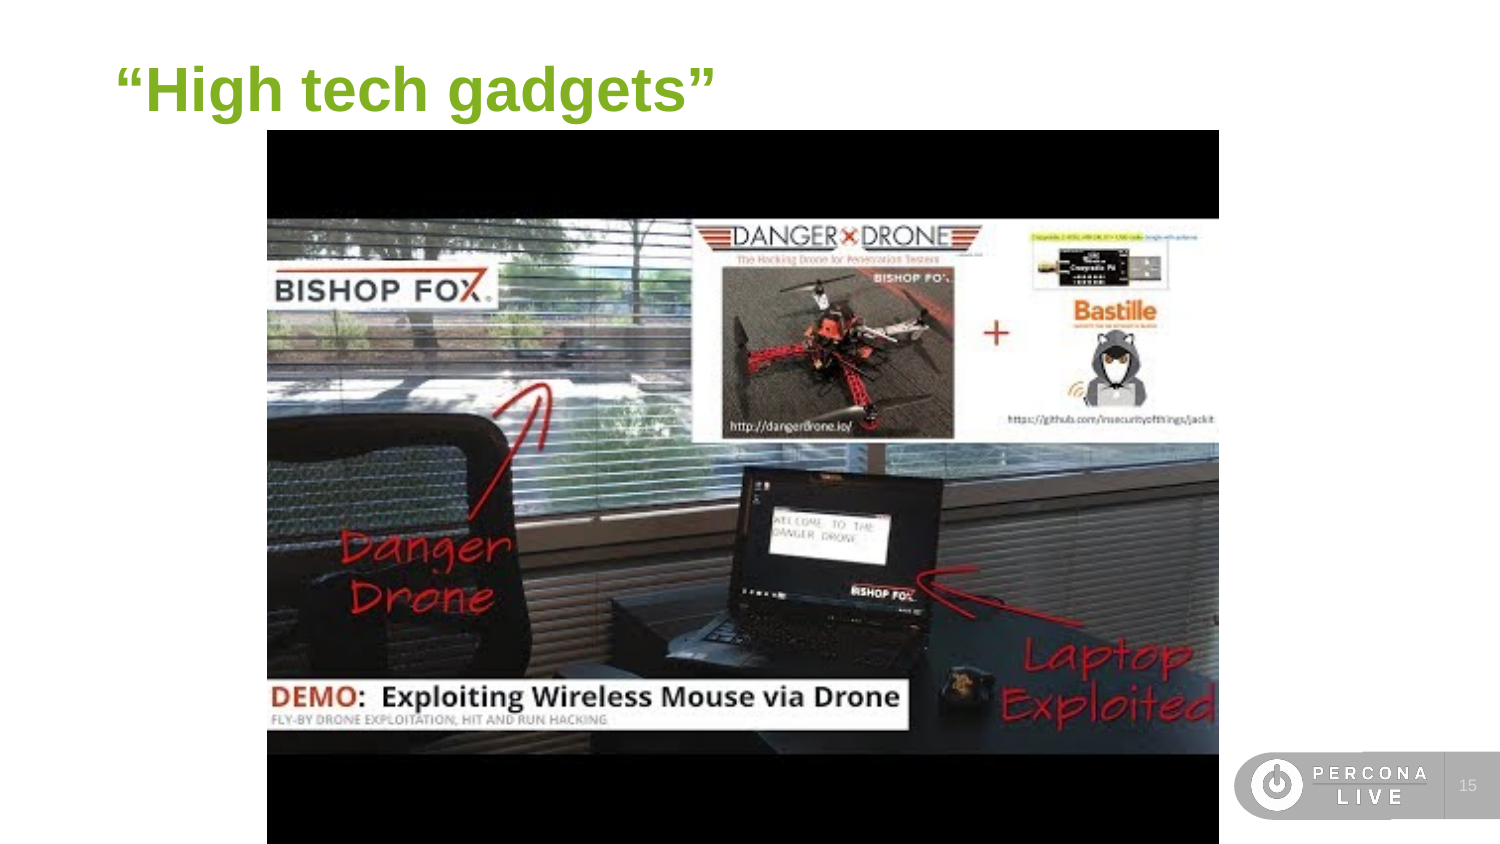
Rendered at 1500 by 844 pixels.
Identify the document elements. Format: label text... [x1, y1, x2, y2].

picture [267, 130, 1219, 844]
title “High tech gadgets” [103, 6, 1397, 176]
picture [1251, 759, 1427, 811]
